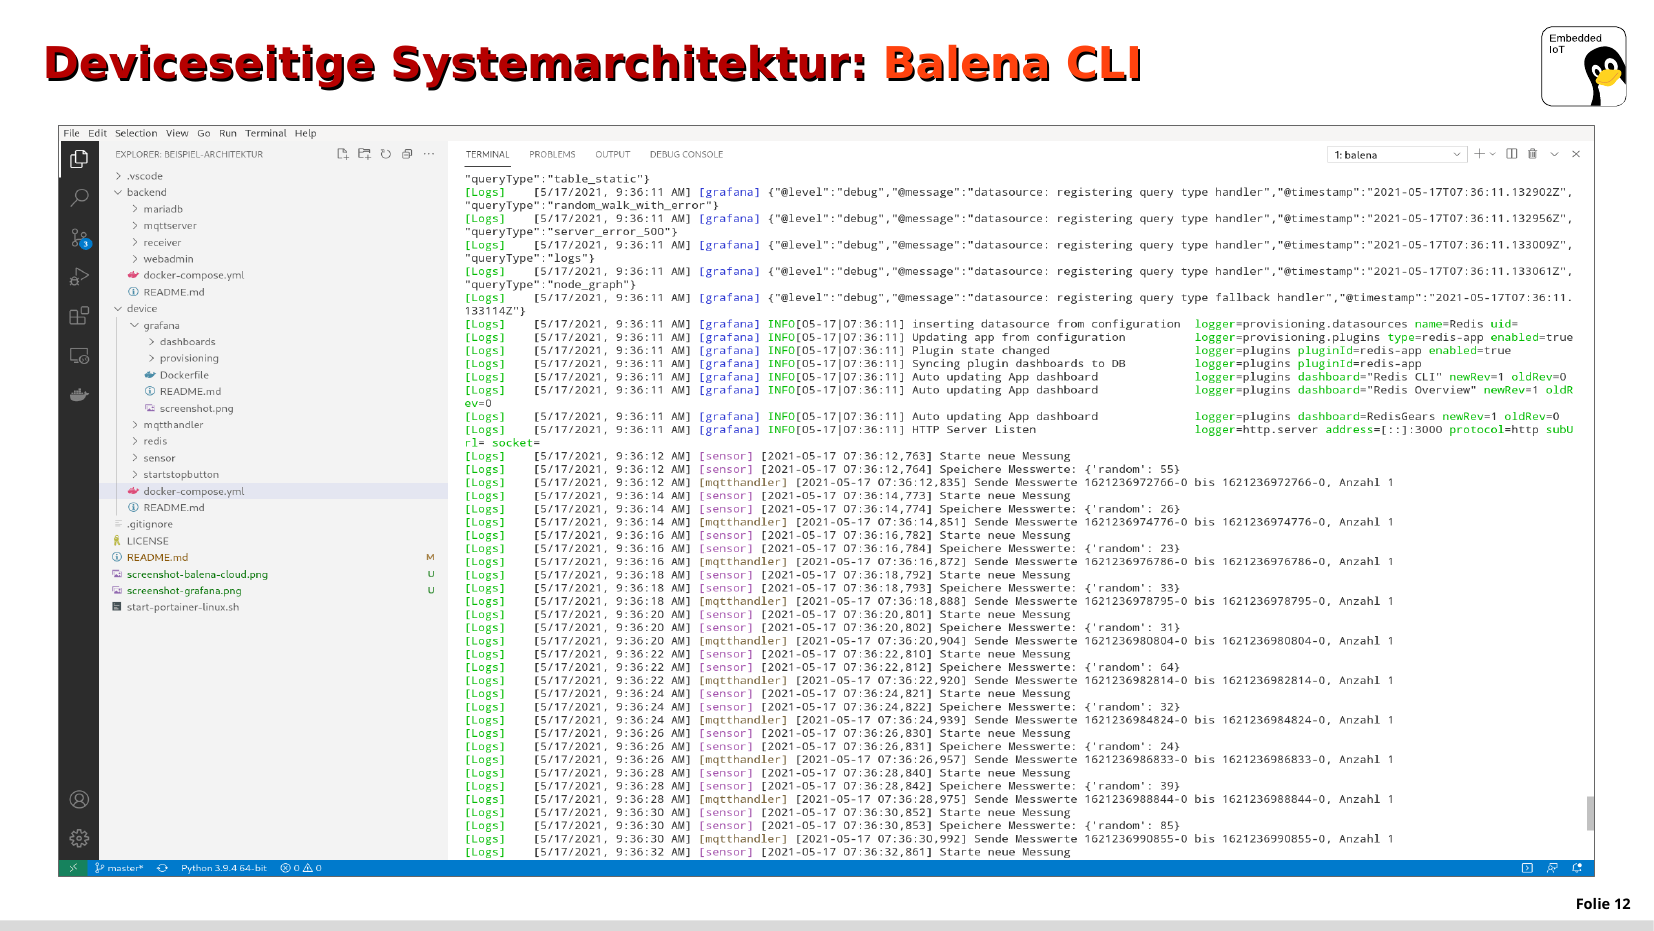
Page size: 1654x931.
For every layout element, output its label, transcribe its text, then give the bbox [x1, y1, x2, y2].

picture [59, 125, 1595, 876]
title Deviceseitige Systemarchitektur: Balena CLI [42, 21, 1601, 107]
